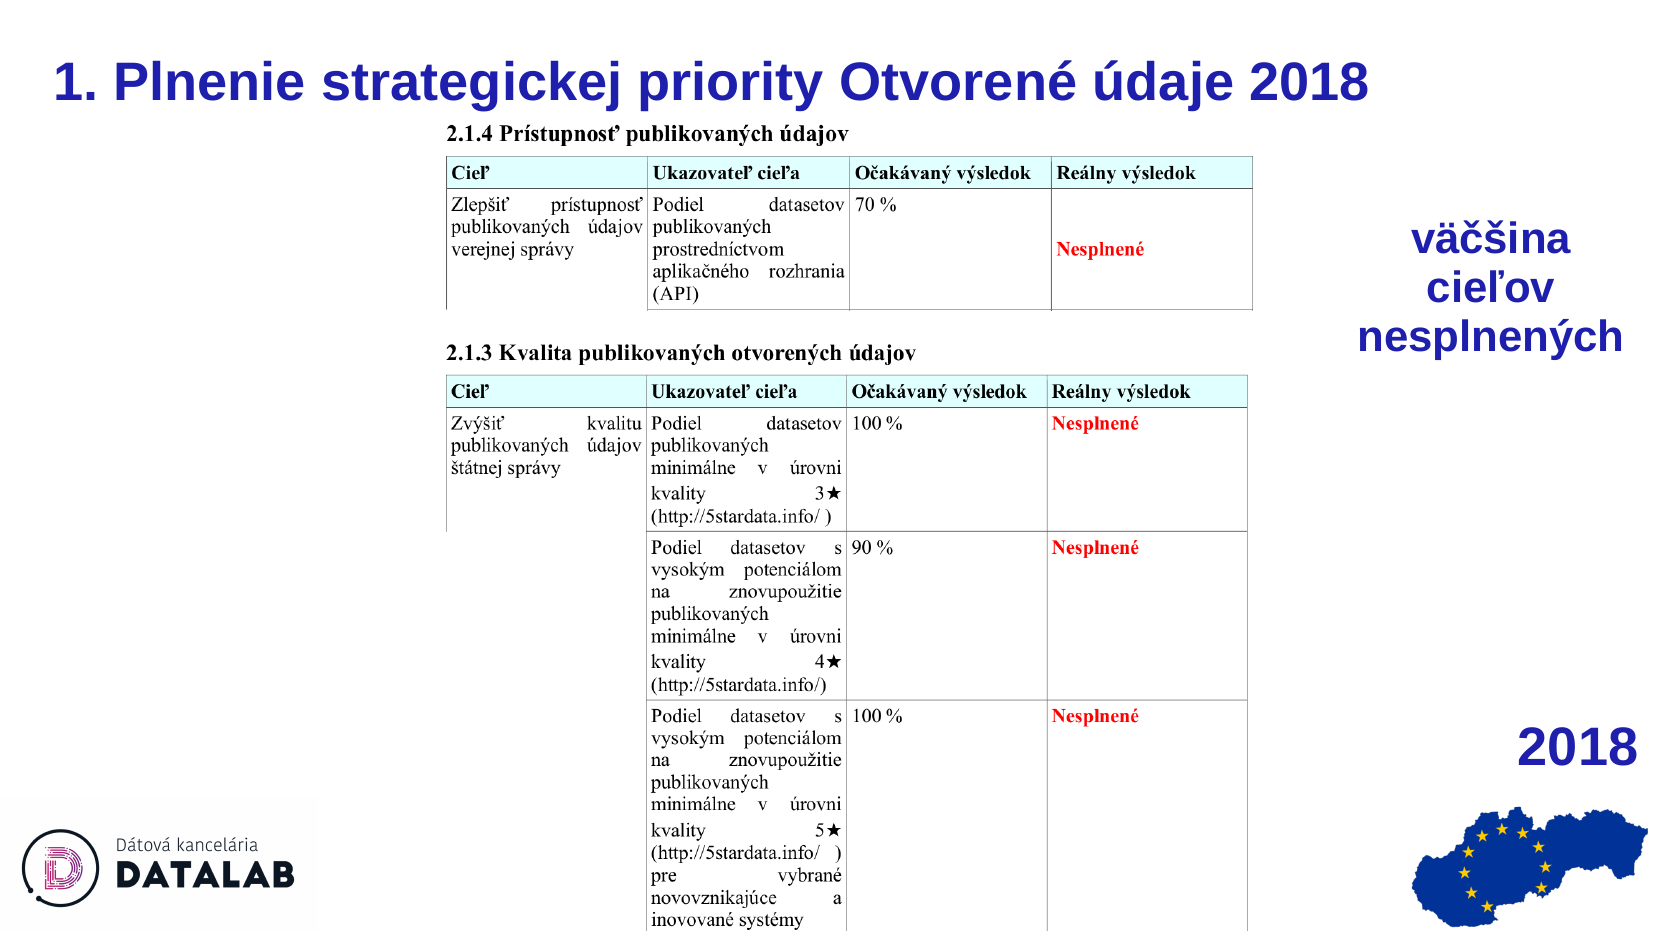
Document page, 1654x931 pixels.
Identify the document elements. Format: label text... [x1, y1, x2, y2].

title 1. Plnenie strategickej priority Otvorené údaje 2018 [53, 4, 1625, 160]
text_box 2018 [1502, 708, 1654, 785]
picture [442, 340, 1252, 931]
text_box väčšina cieľov nesplnených [1328, 206, 1654, 417]
picture [442, 118, 1258, 311]
picture [0, 797, 318, 931]
picture [1406, 797, 1654, 931]
